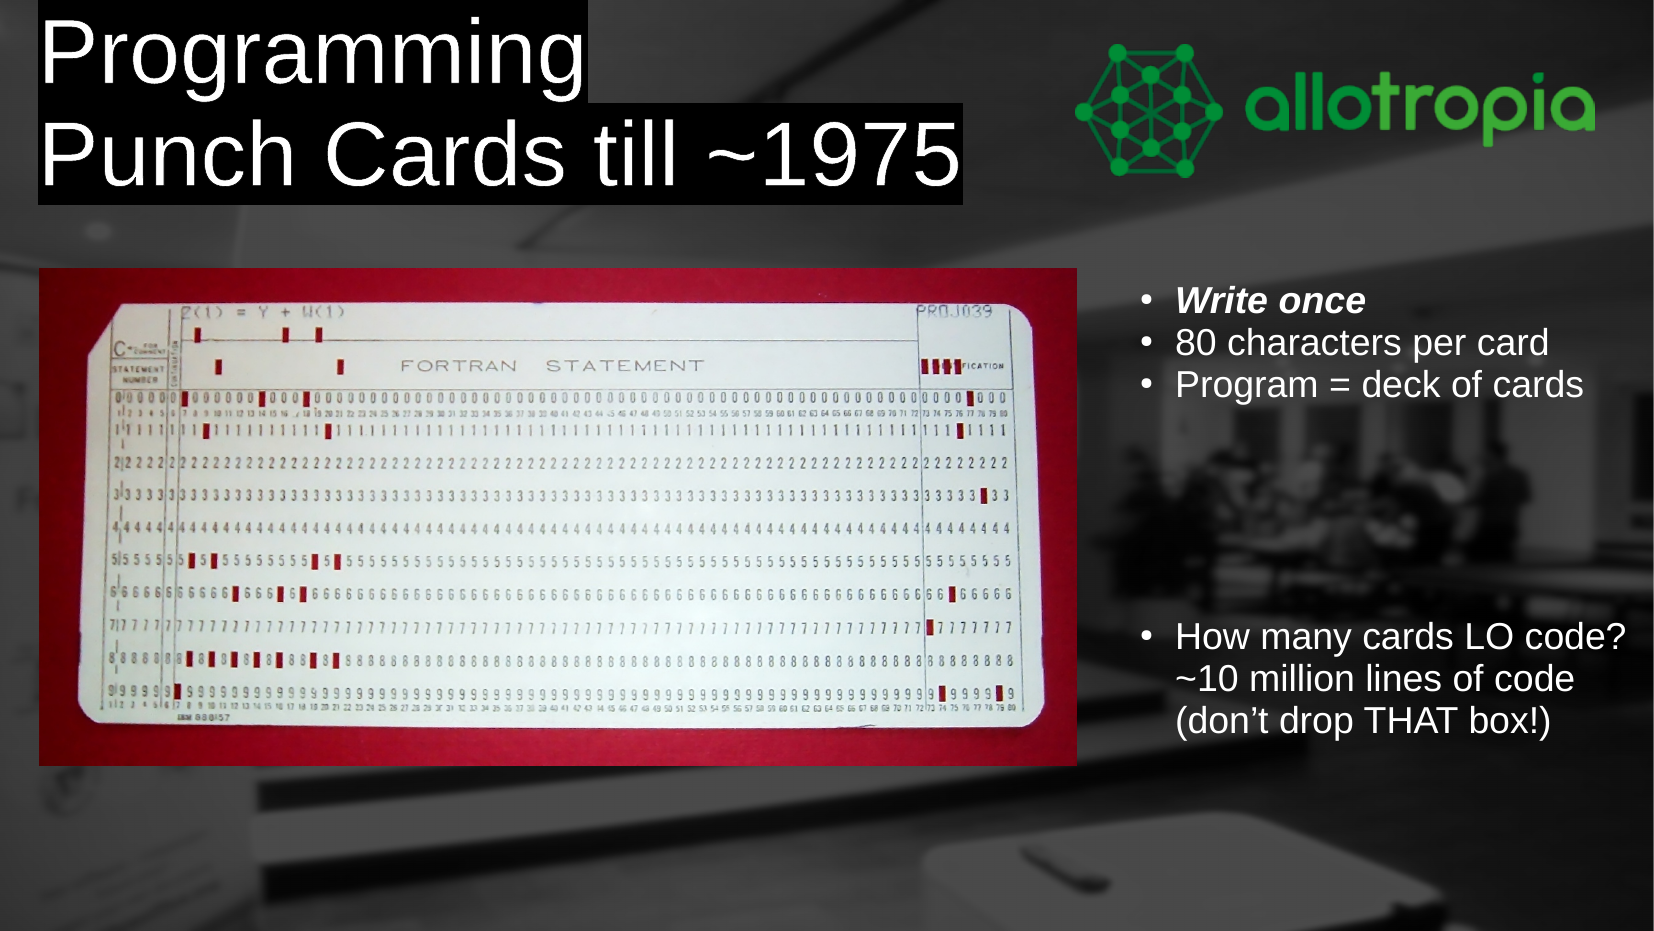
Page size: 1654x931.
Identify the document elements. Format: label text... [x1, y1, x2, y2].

picture [0, 0, 1654, 931]
title Programming Punch Cards till ~1975 [37, 0, 1190, 206]
text_box Write once 80 characters per card Program = deck of cards How many cards LO code? ~10 million lines of code (don’t drop THAT box!) [1125, 272, 1654, 749]
